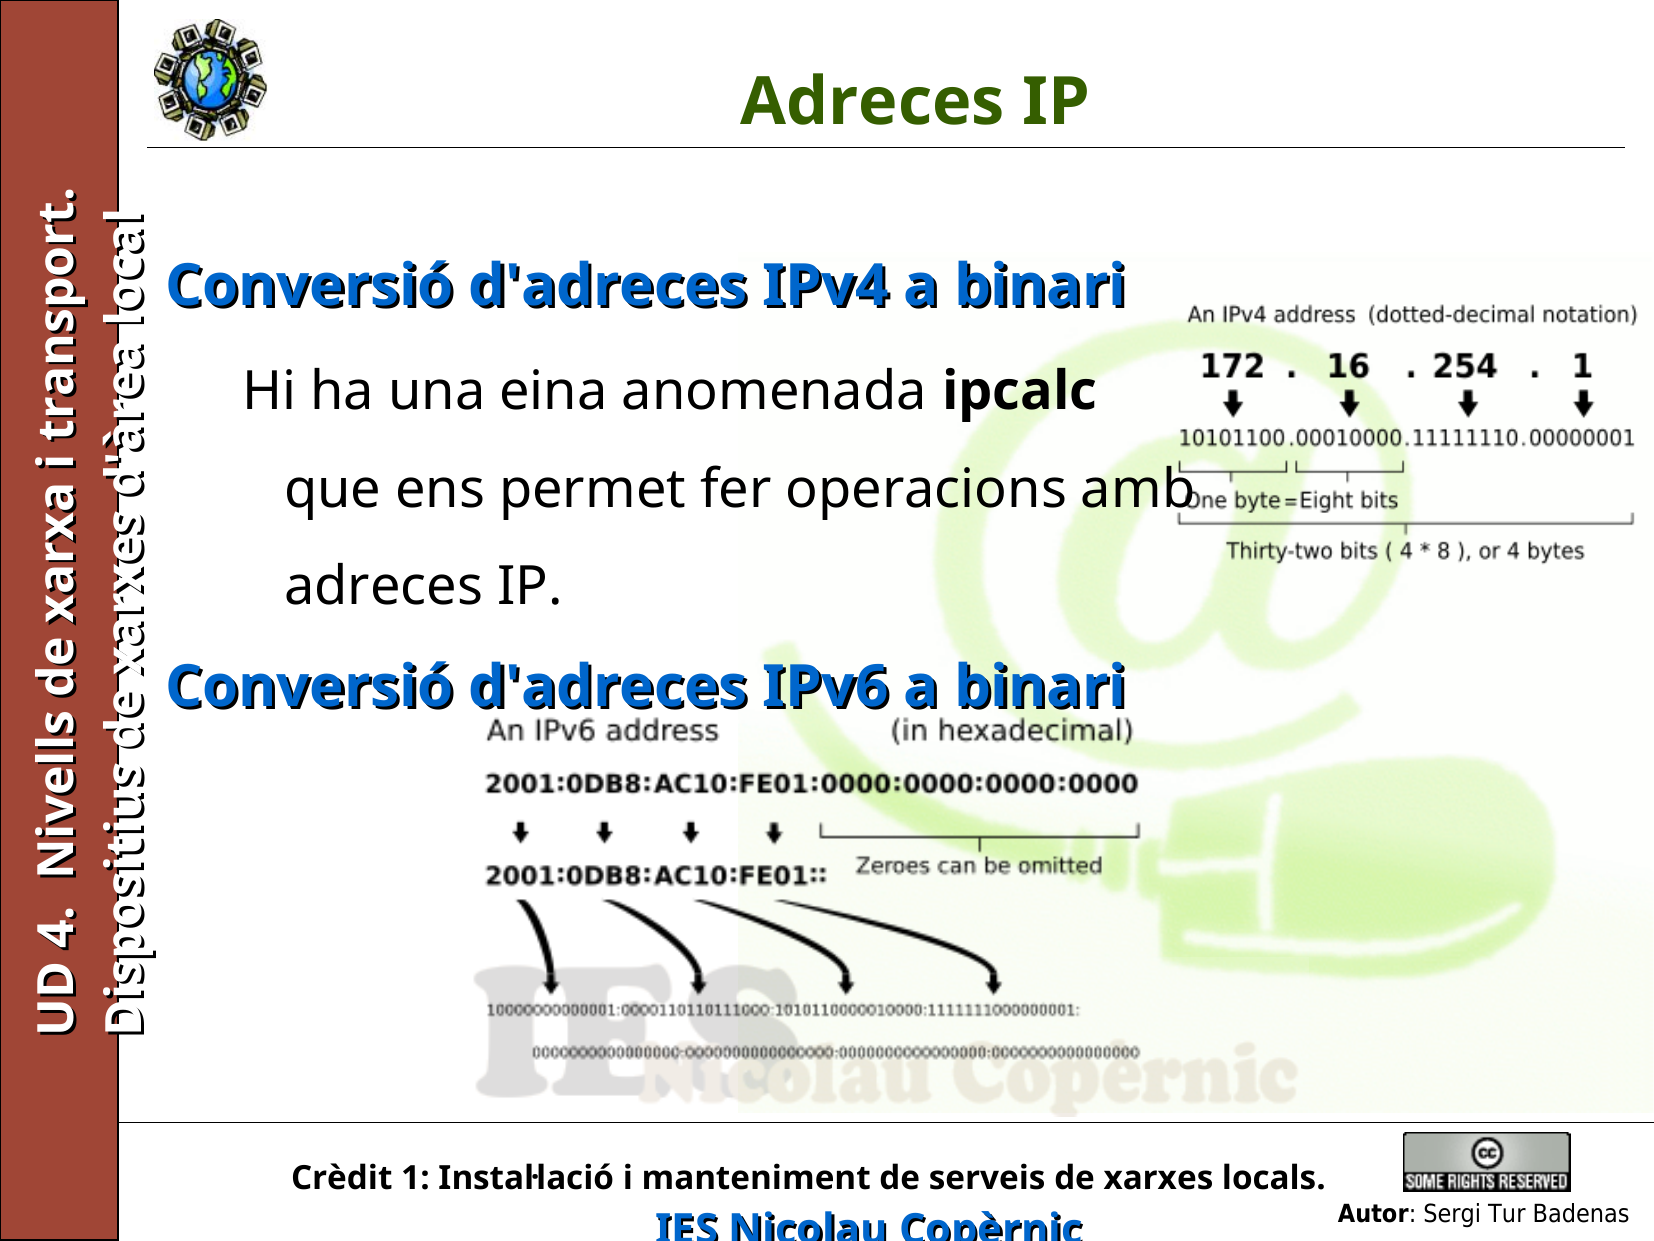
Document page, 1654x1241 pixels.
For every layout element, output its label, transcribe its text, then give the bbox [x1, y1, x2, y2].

title Adreces IP [171, 56, 1654, 141]
list Conversió d'adreces IPv4 a binari Hi ha una eina anomenada ipcalc que ens permet fer operacions amb adreces IP. Conversió d'adreces IPv6 a binari [147, 242, 1636, 1078]
picture [1403, 1132, 1571, 1192]
picture [466, 252, 1654, 1117]
picture [154, 19, 268, 142]
